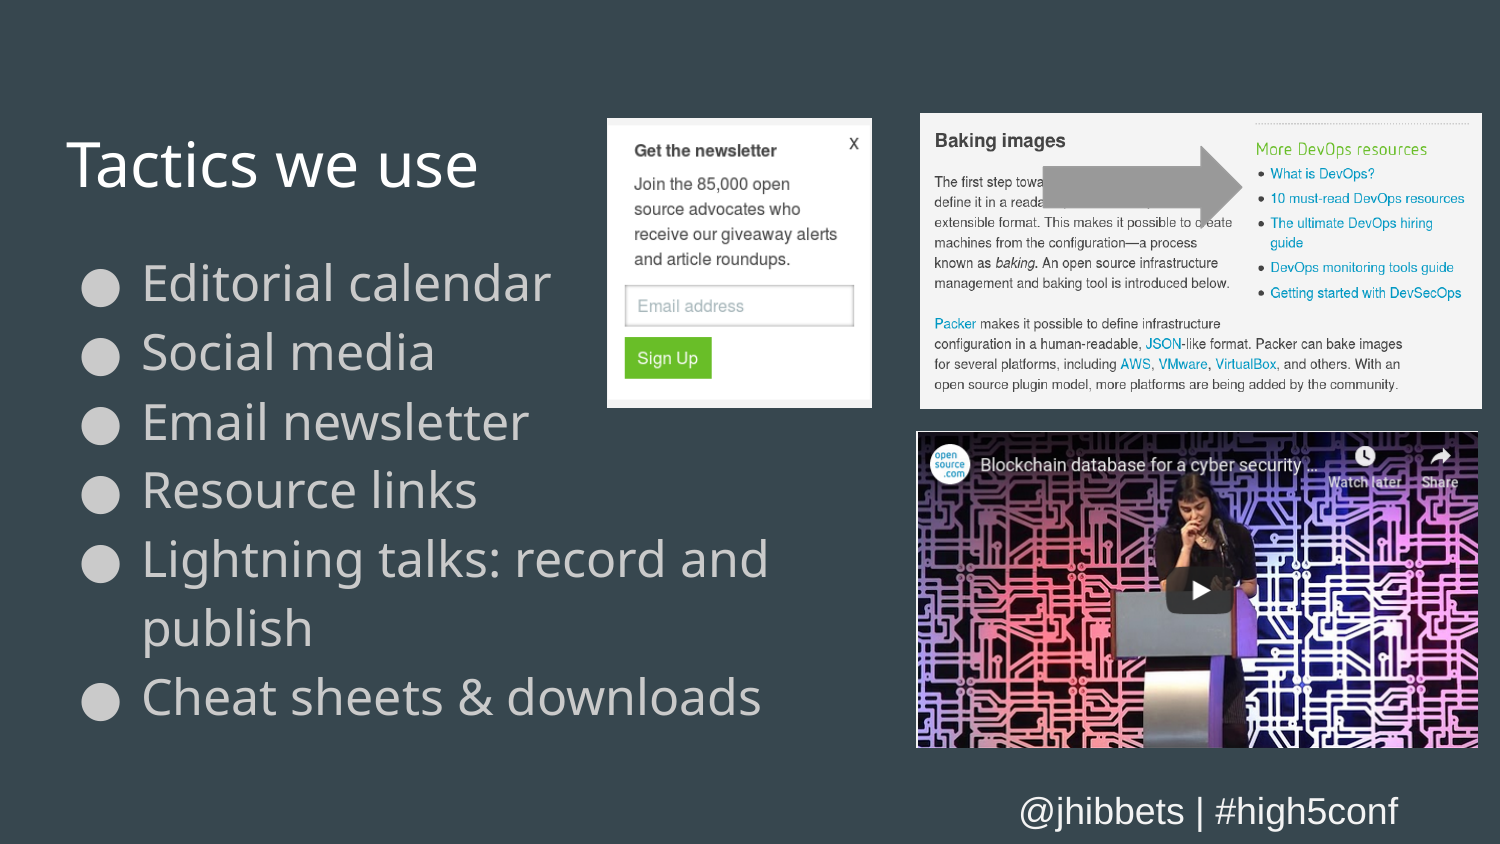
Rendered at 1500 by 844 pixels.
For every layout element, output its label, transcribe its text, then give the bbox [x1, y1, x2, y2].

picture [920, 113, 1482, 409]
text_box [1043, 146, 1242, 228]
picture [607, 118, 872, 409]
title Tactics we use [51, 91, 512, 216]
list Editorial calendar Social media Email newsletter Resource links Lightning talks: record and publish Cheat sheets & downloads [51, 227, 904, 750]
picture [916, 431, 1478, 748]
